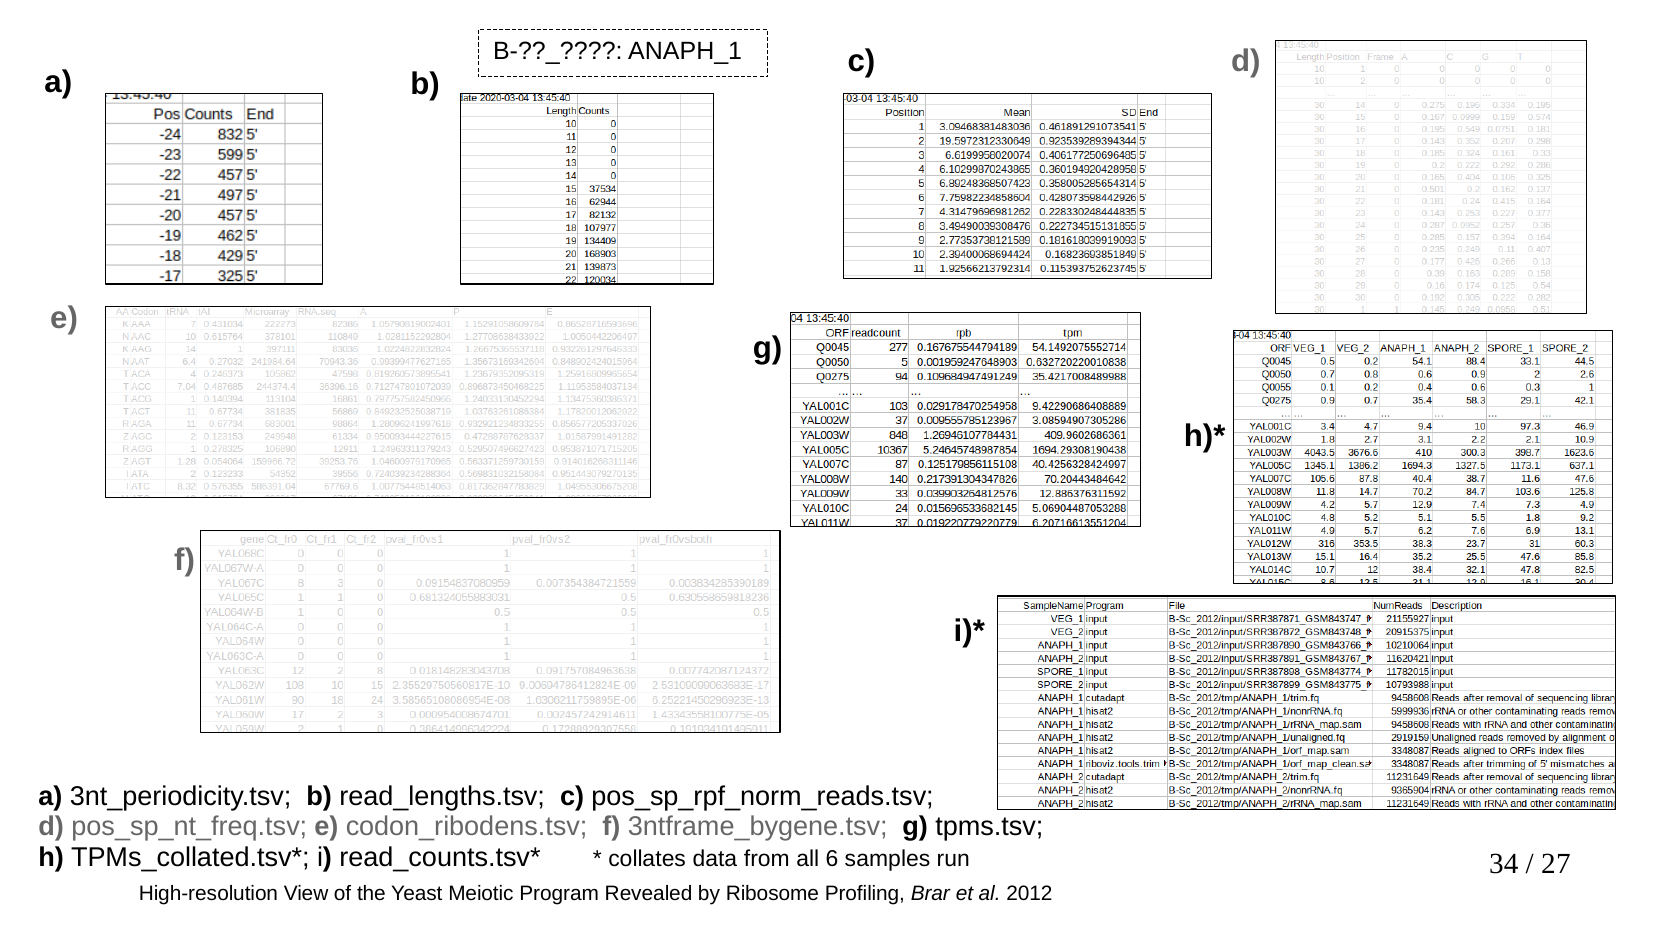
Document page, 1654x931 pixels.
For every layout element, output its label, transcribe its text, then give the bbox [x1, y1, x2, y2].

picture [998, 596, 1615, 810]
text_box f) [159, 535, 200, 585]
picture [1234, 330, 1613, 583]
text_box a) 3nt_periodicity.tsv; b) read_lengths.tsv; c) pos_sp_rpf_norm_reads.tsv; d) pos_sp_nt_freq.tsv; e) codon_ribodens.tsv; f) 3ntframe_bygene.tsv; g) tpms.tsv; h) TPMs_collated.tsv*; i) read_counts.tsv* * collates data from all 6 samples run [23, 773, 1406, 880]
text_box i)* [938, 605, 997, 656]
picture [106, 94, 323, 284]
picture [844, 94, 1211, 278]
picture [791, 312, 1140, 526]
text_box d) [1216, 35, 1288, 86]
picture [106, 307, 650, 497]
picture [1275, 41, 1587, 313]
text_box High-resolution View of the Yeast Meiotic Program Revealed by Ribosome Profiling, Brar et al. 2012 [124, 874, 1589, 913]
text_box B-??_????: ANAPH_1 [478, 29, 768, 77]
picture [200, 531, 780, 733]
text_box h)* [1169, 411, 1233, 496]
text_box a) [29, 56, 101, 107]
text_box g) [738, 322, 790, 373]
picture [460, 94, 713, 284]
text_box c) [832, 35, 904, 86]
text_box e) [35, 293, 107, 343]
text_box b) [395, 59, 461, 109]
